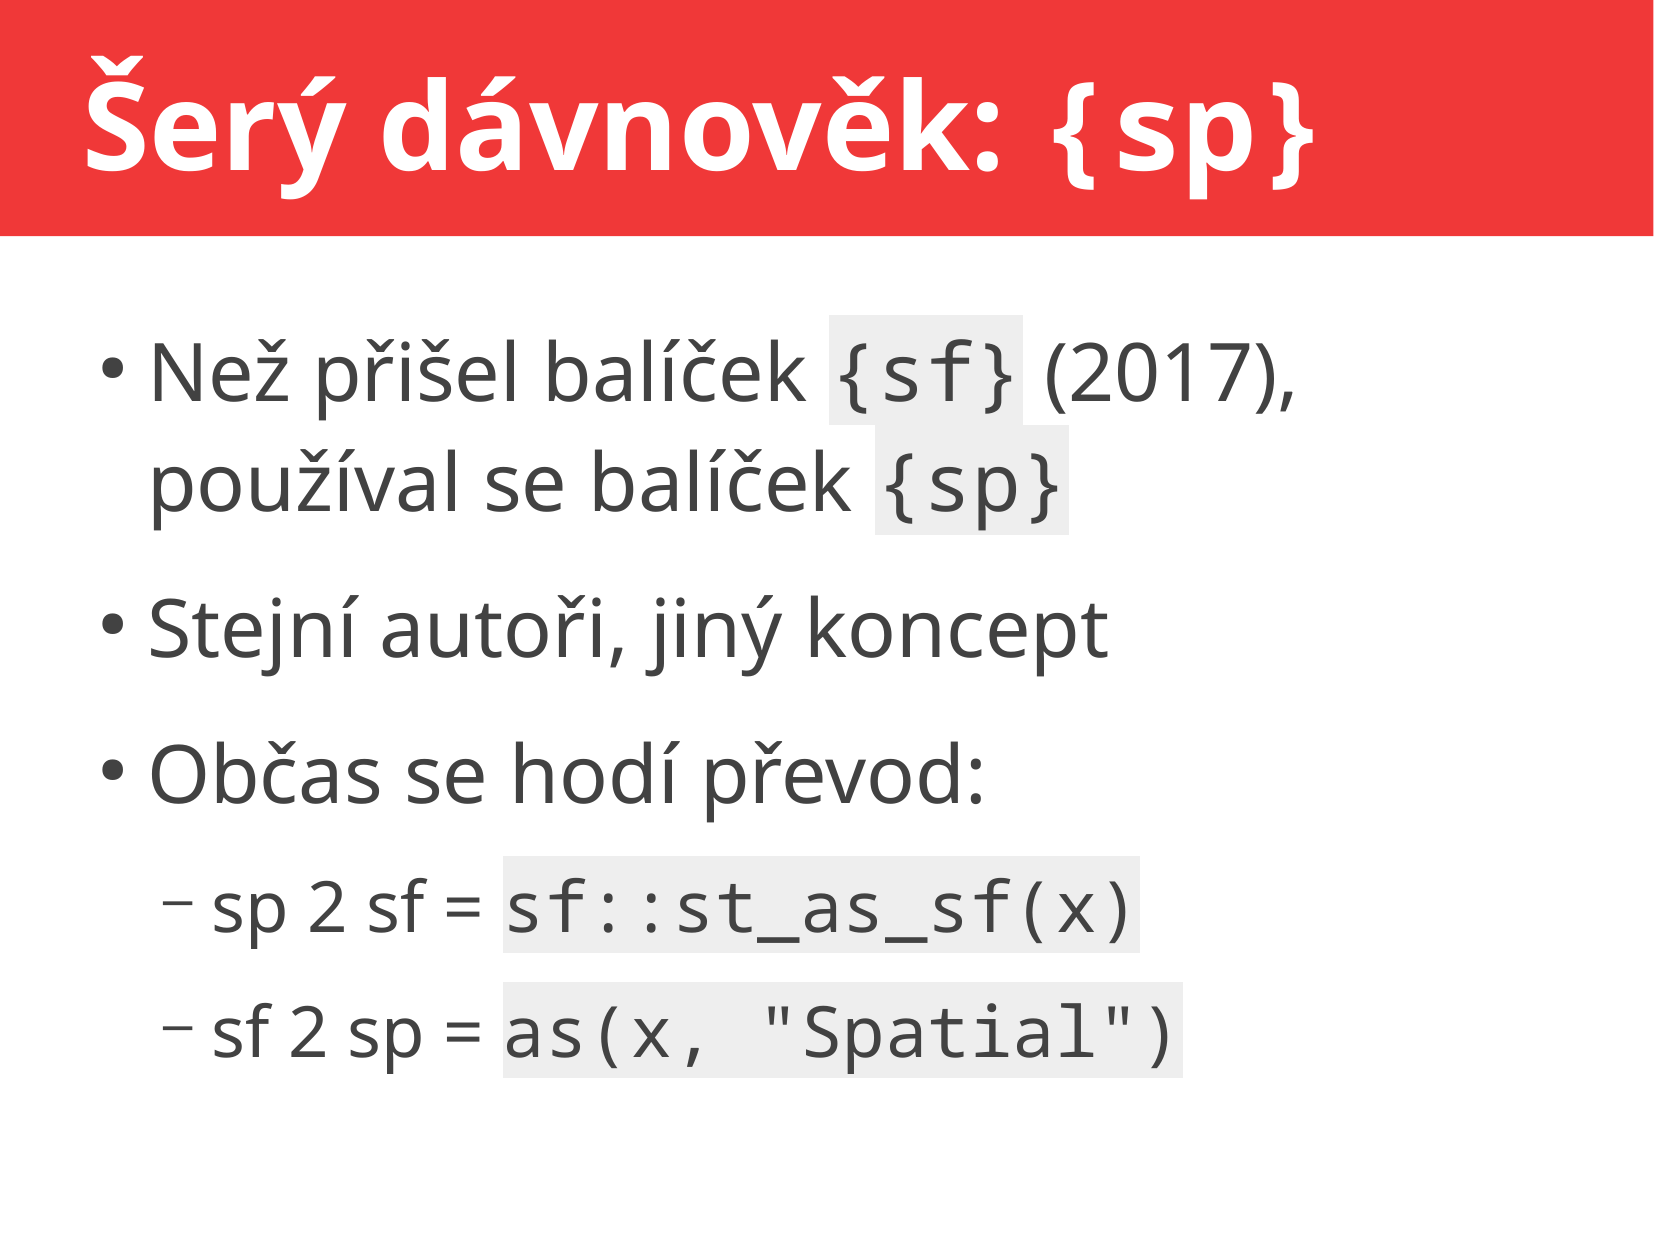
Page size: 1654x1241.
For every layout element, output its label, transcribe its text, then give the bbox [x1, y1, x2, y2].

title Šerý dávnověk: {sp} [82, 19, 1571, 227]
list Než přišel balíček {sf} (2017), používal se balíček {sp} Stejní autoři, jiný koncept Občas se hodí převod: sp 2 sf = sf::st_as_sf(x) sf 2 sp = as(x, "Spatial") [82, 314, 1563, 1080]
